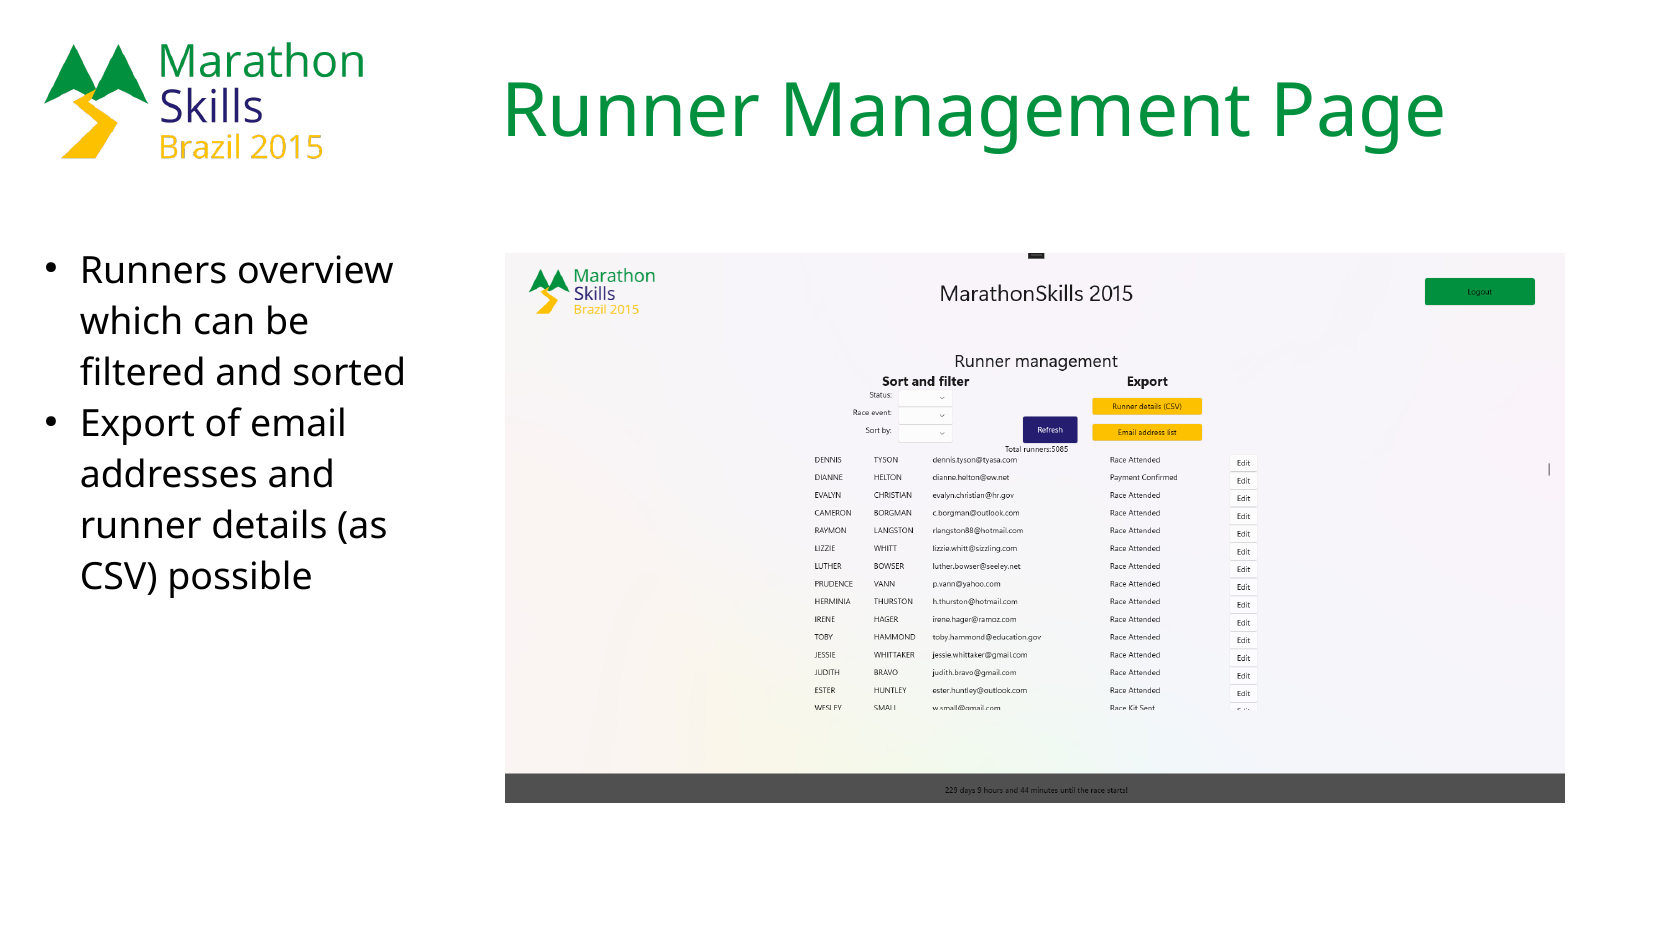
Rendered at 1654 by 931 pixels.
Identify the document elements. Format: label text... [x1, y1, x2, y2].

picture [29, 29, 384, 173]
title Runner Management Page [413, 29, 1536, 185]
picture [505, 253, 1565, 803]
text_box Runners overview which can be filtered and sorted Export of email addresses and runner details (as CSV) possible [29, 236, 443, 827]
